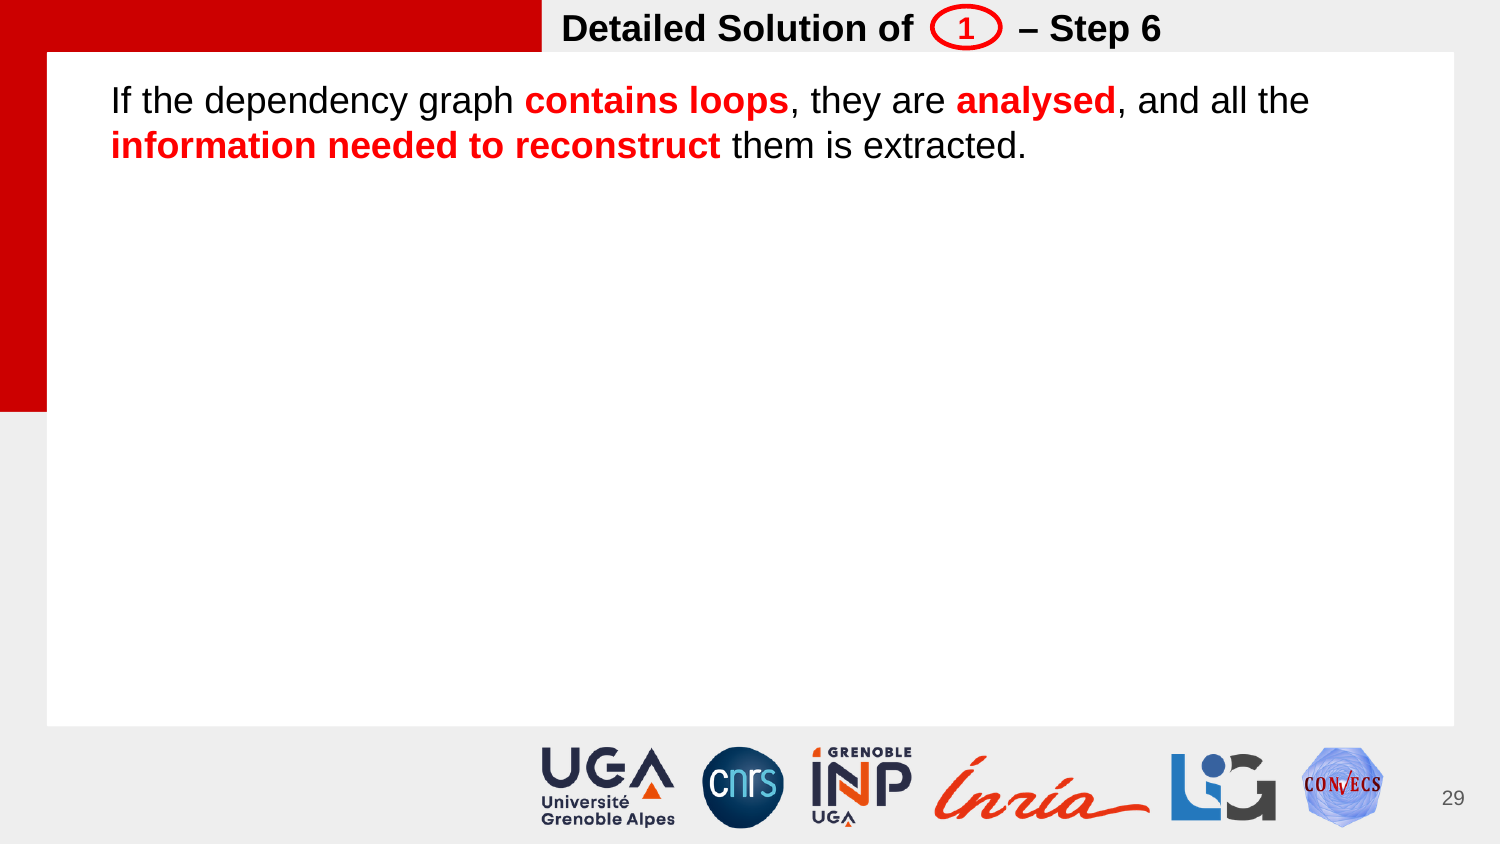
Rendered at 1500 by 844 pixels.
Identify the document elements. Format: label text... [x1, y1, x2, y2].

picture [0, 0, 1500, 844]
text_box Detailed Solution of – Step 6 [546, 0, 1441, 55]
text_box If the dependency graph contains loops, they are analysed, and all the information needed to reconstruct them is extracted. [95, 72, 1405, 231]
text_box 1 [932, 6, 1001, 49]
slide_number <numéro> [1389, 764, 1480, 830]
